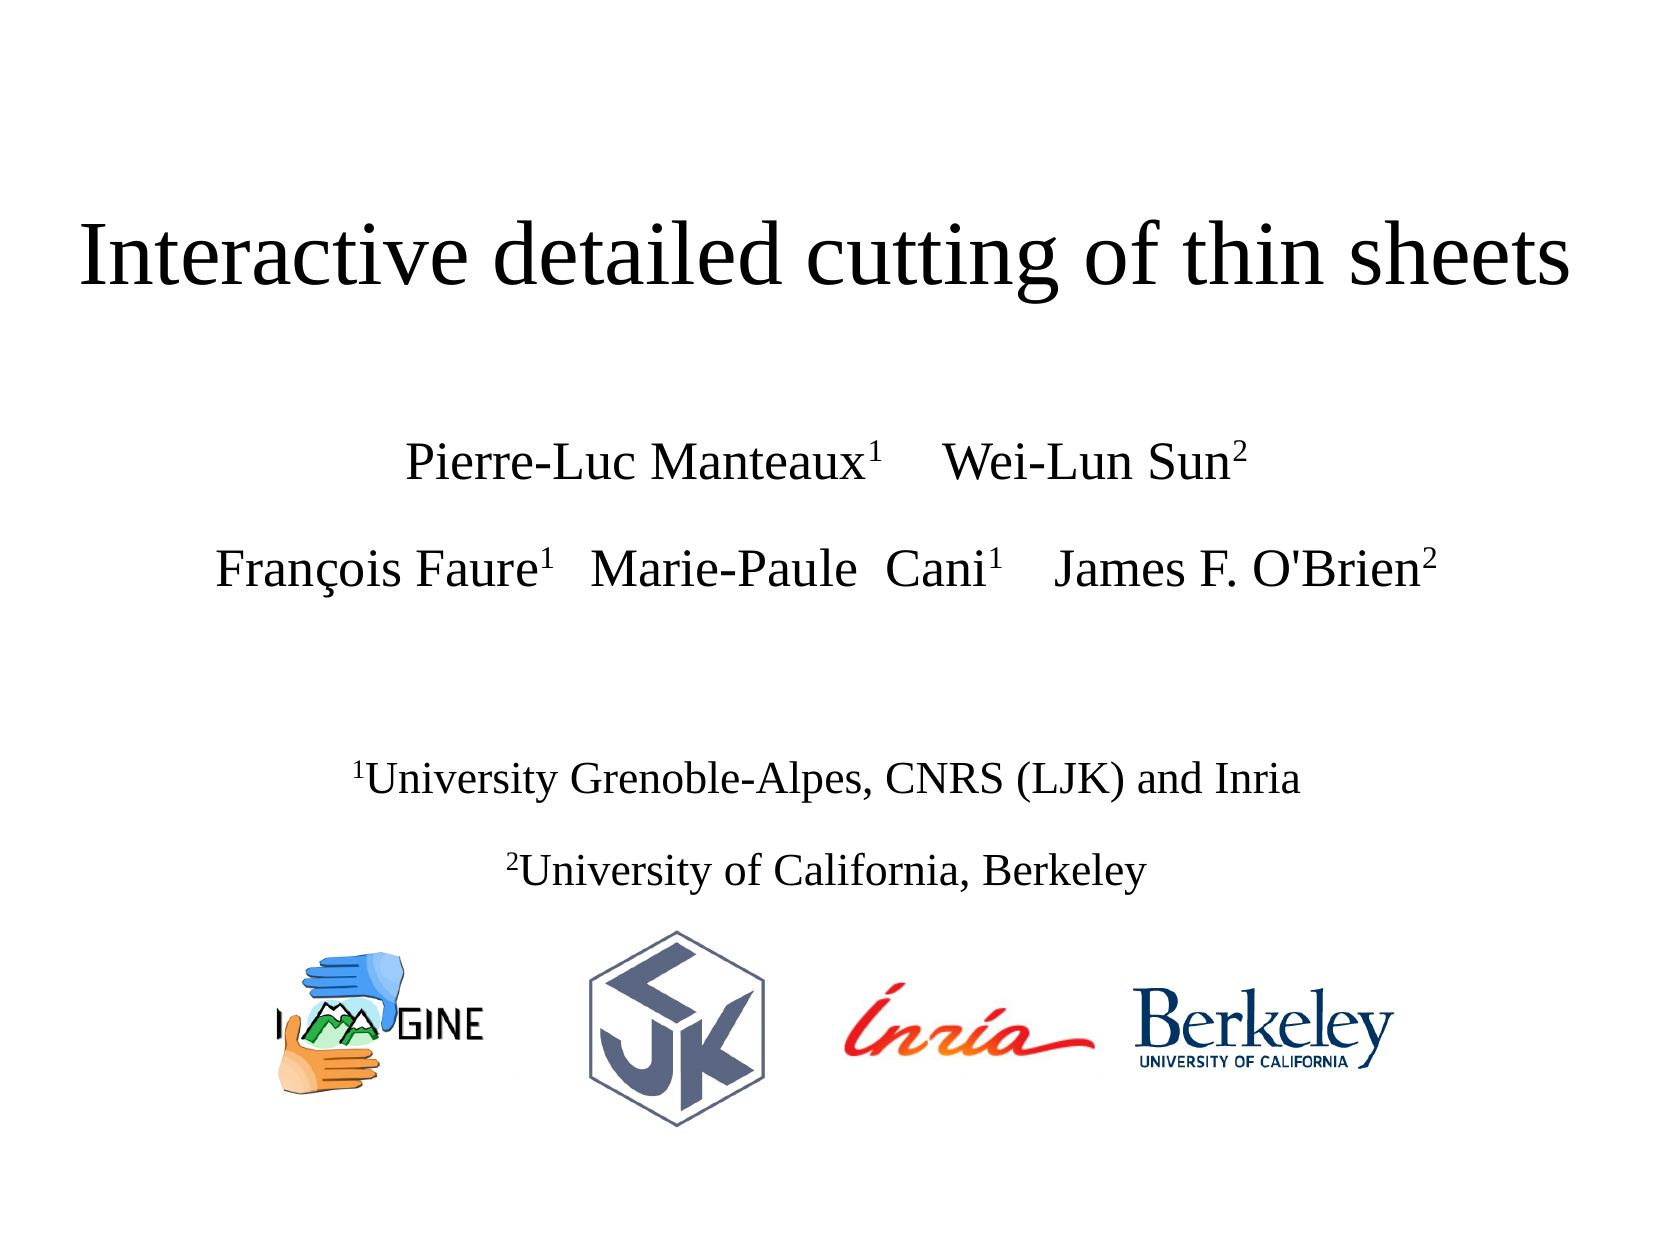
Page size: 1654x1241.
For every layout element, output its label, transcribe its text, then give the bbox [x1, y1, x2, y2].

picture [246, 945, 520, 1111]
picture [1121, 971, 1407, 1086]
picture [586, 929, 767, 1128]
picture [831, 969, 1110, 1089]
subtitle Pierre-Luc Manteaux1 Wei-Lun Sun2 François Faure1 Marie-Paule Cani1 James F. O'Brien2 [85, 407, 1569, 622]
title Interactive detailed cutting of thin sheets [65, 150, 1588, 358]
text_box 1University Grenoble-Alpes, CNRS (LJK) and Inria 2University of California, Berkeley [180, 745, 1474, 946]
